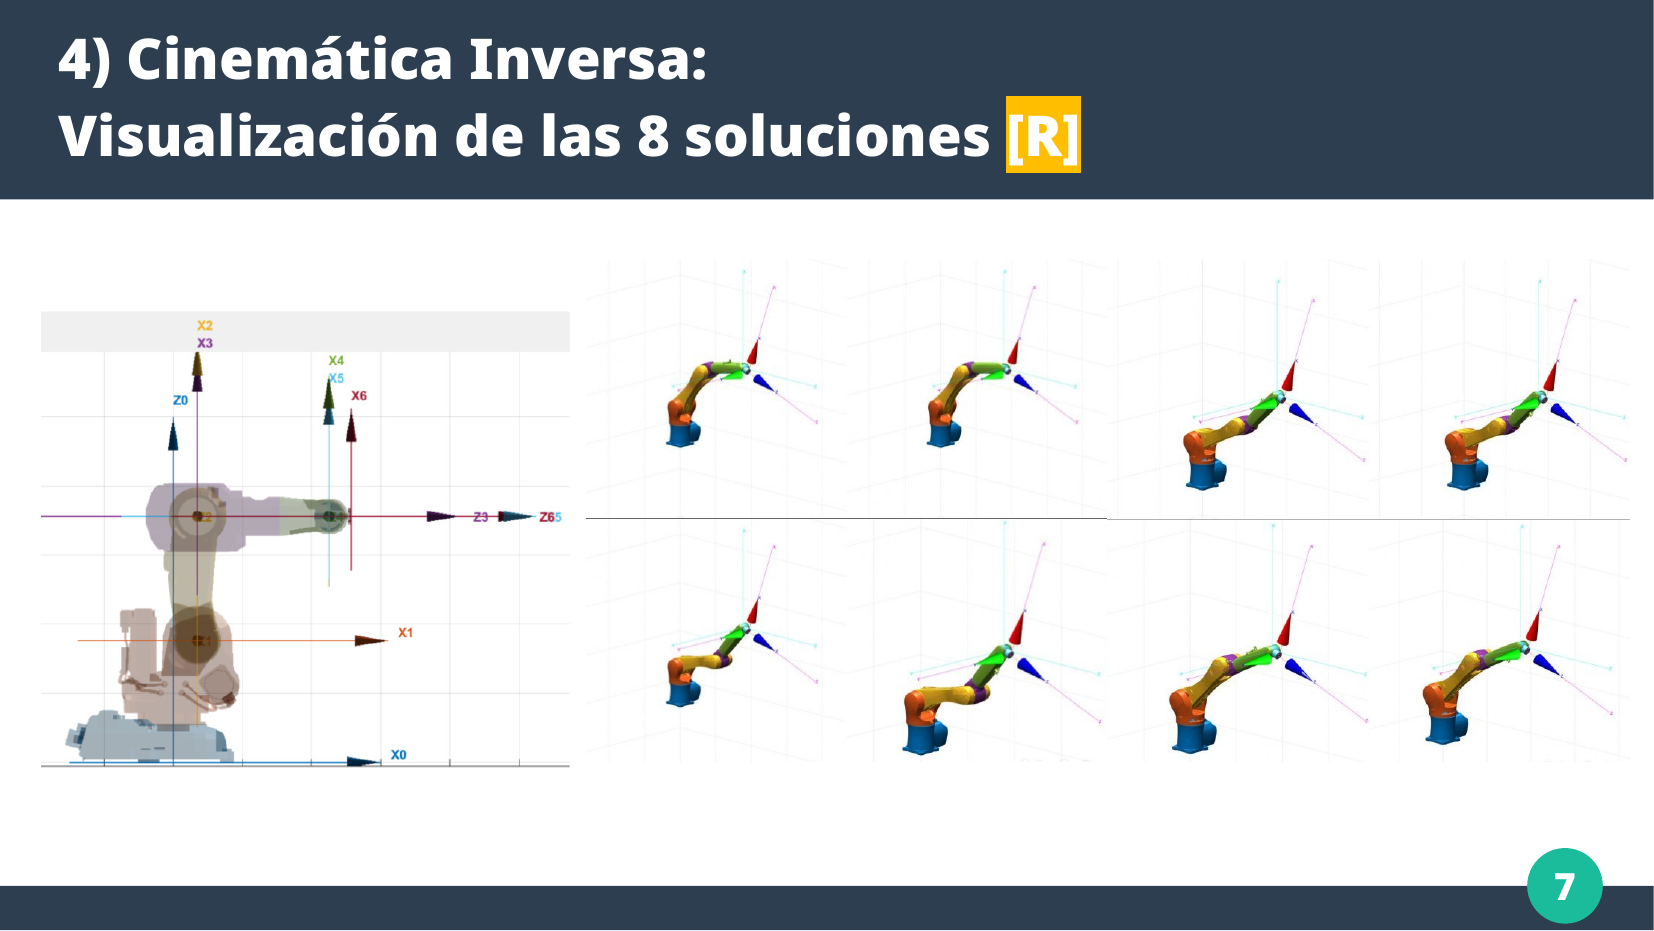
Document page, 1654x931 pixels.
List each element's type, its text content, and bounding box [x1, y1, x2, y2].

picture [41, 307, 572, 768]
picture [586, 259, 1630, 762]
title 4) Cinemática Inversa: Visualización de las 8 soluciones [R] [59, 37, 1595, 156]
